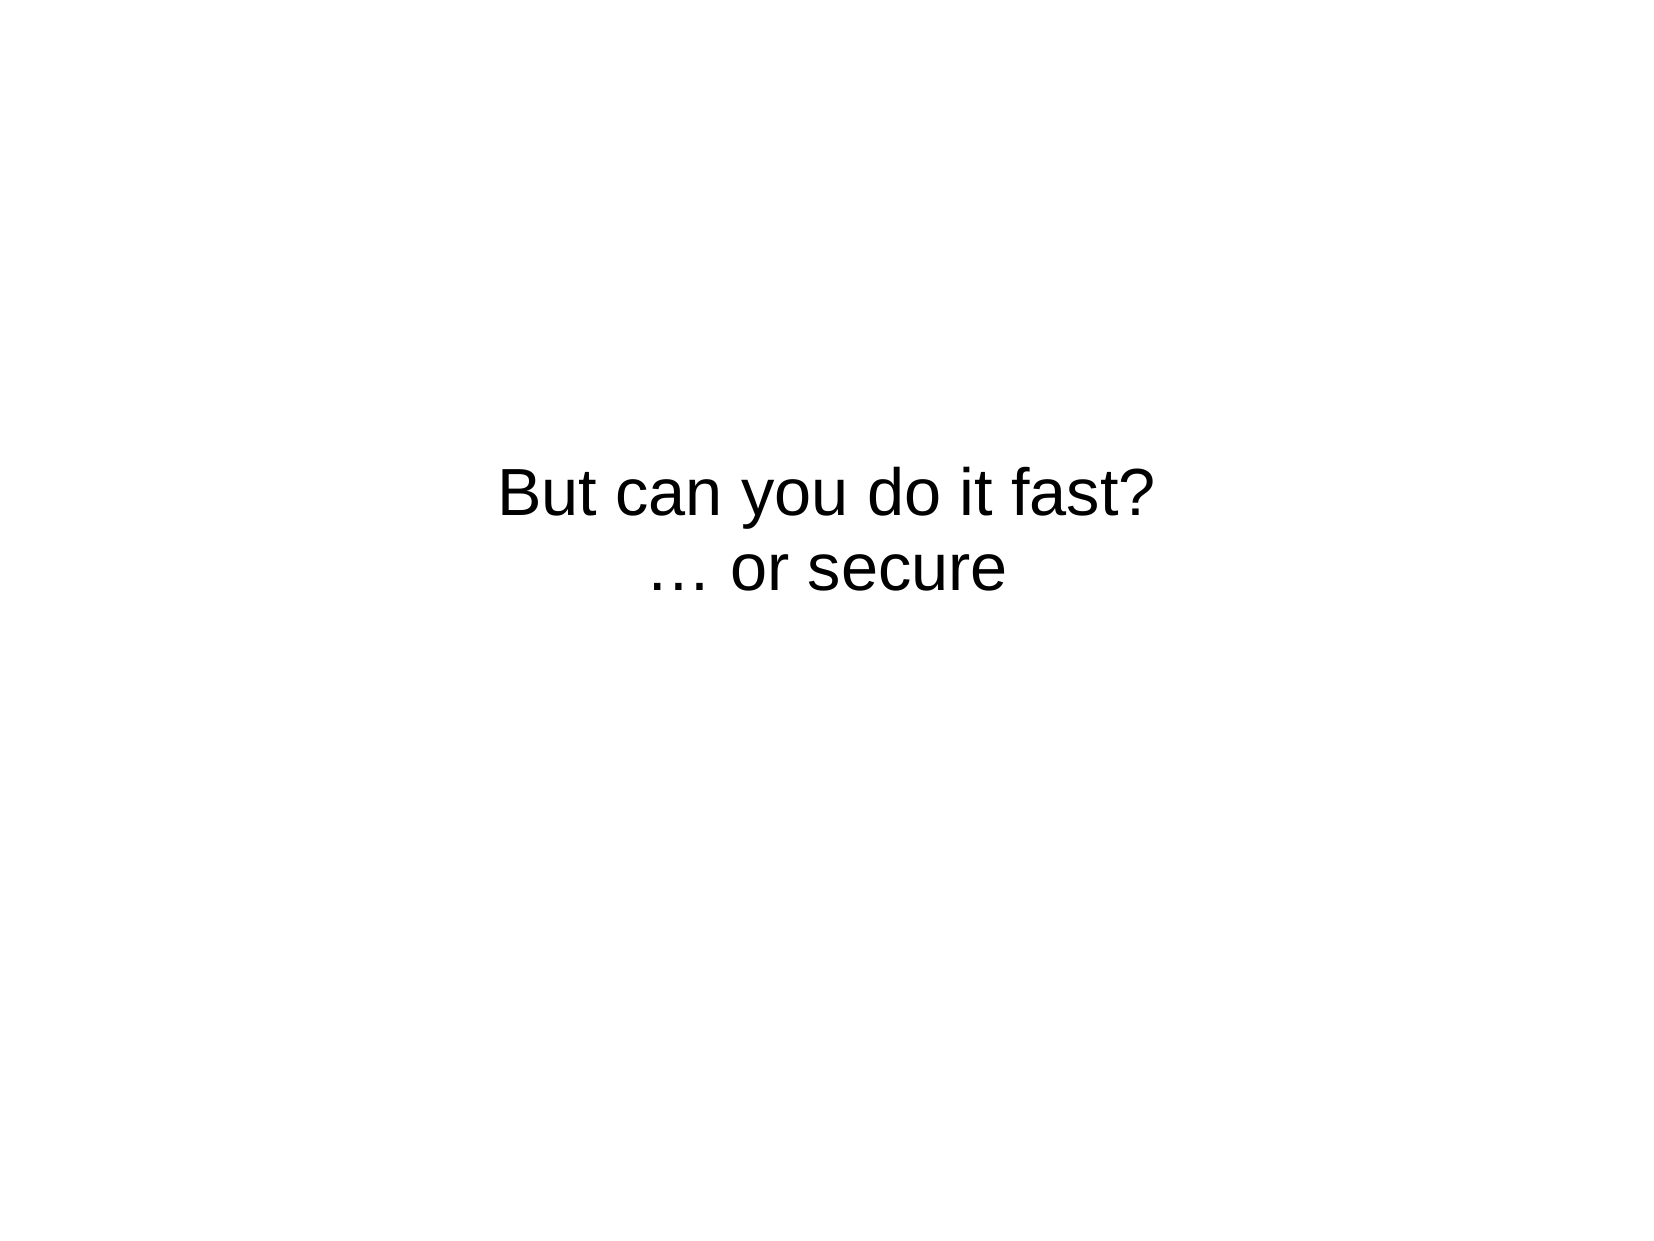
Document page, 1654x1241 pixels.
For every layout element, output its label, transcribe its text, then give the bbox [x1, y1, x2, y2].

subtitle But can you do it fast? … or secure [82, 49, 1571, 1010]
